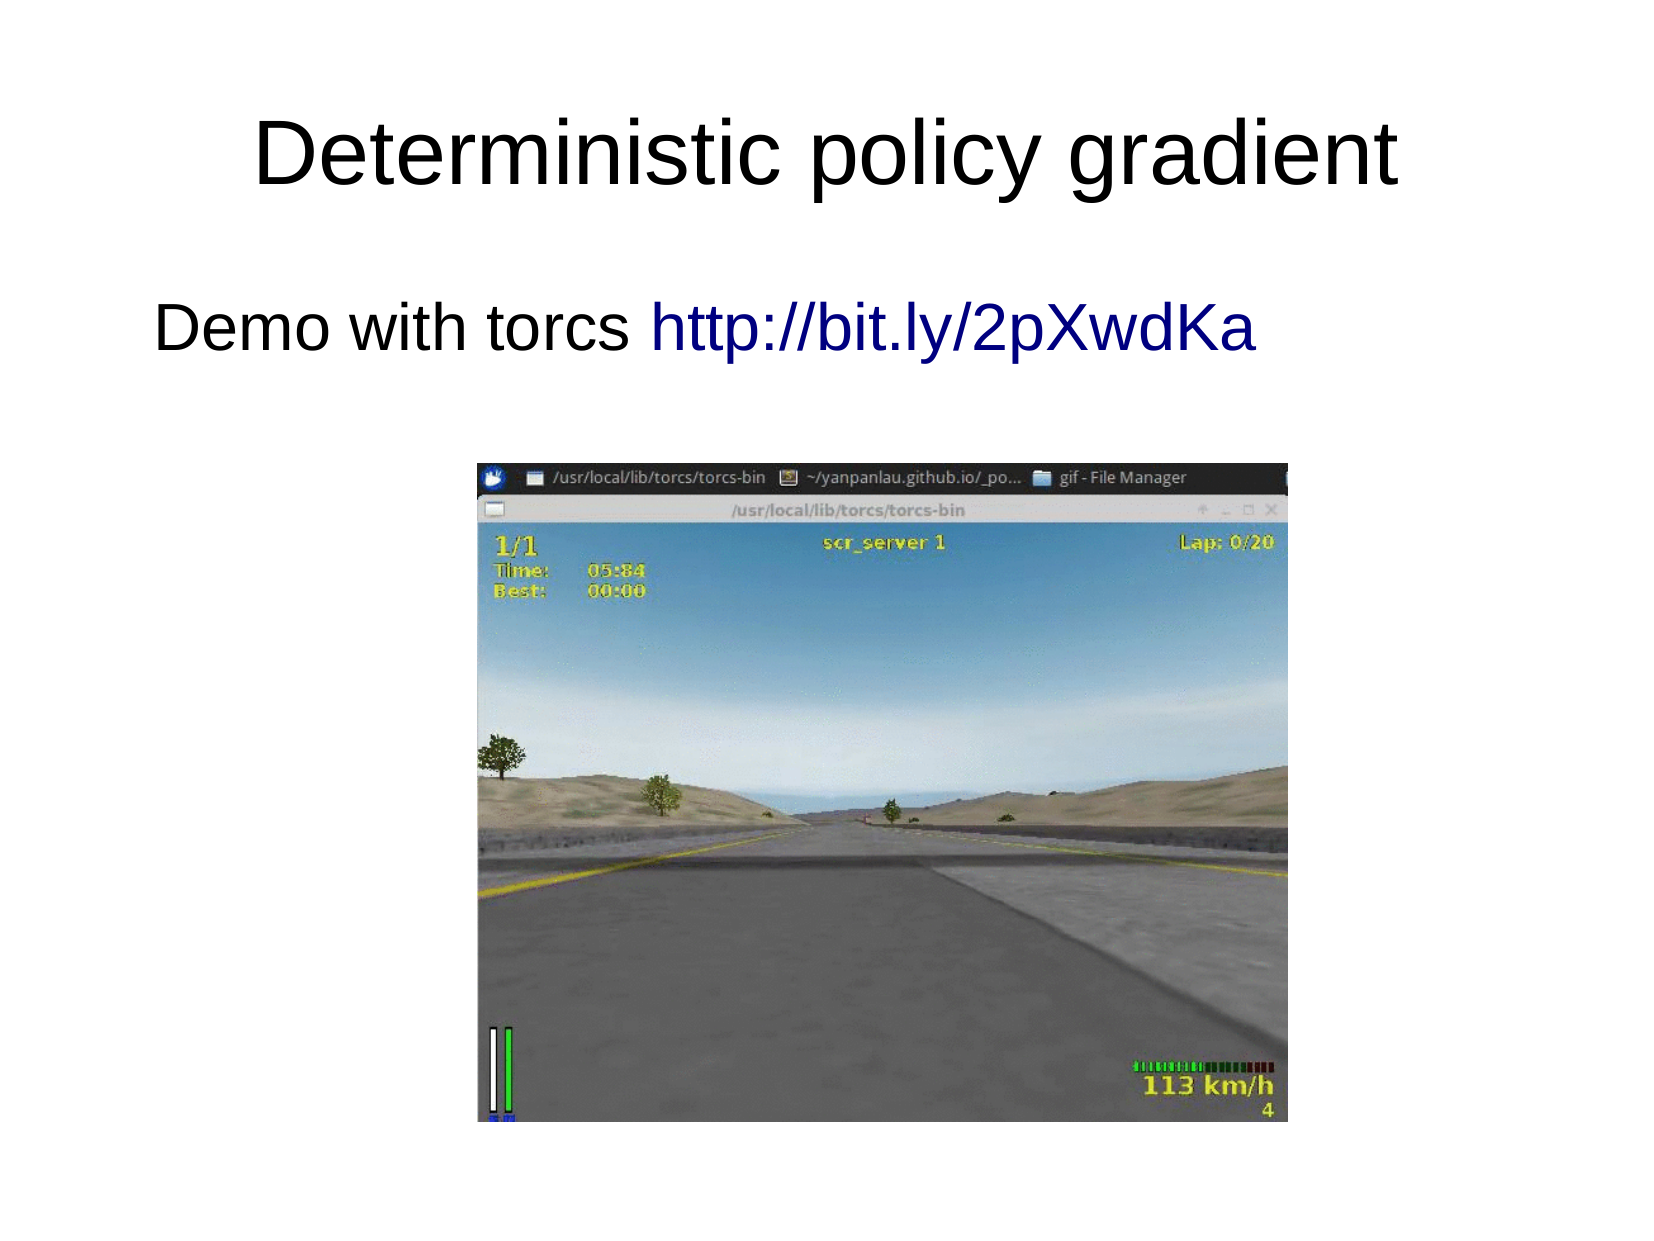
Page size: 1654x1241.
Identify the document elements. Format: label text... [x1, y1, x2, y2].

list Demo with torcs http://bit.ly/2pXwdKa [82, 290, 1571, 1010]
title Deterministic policy gradient [82, 49, 1571, 257]
picture [477, 463, 1288, 1123]
